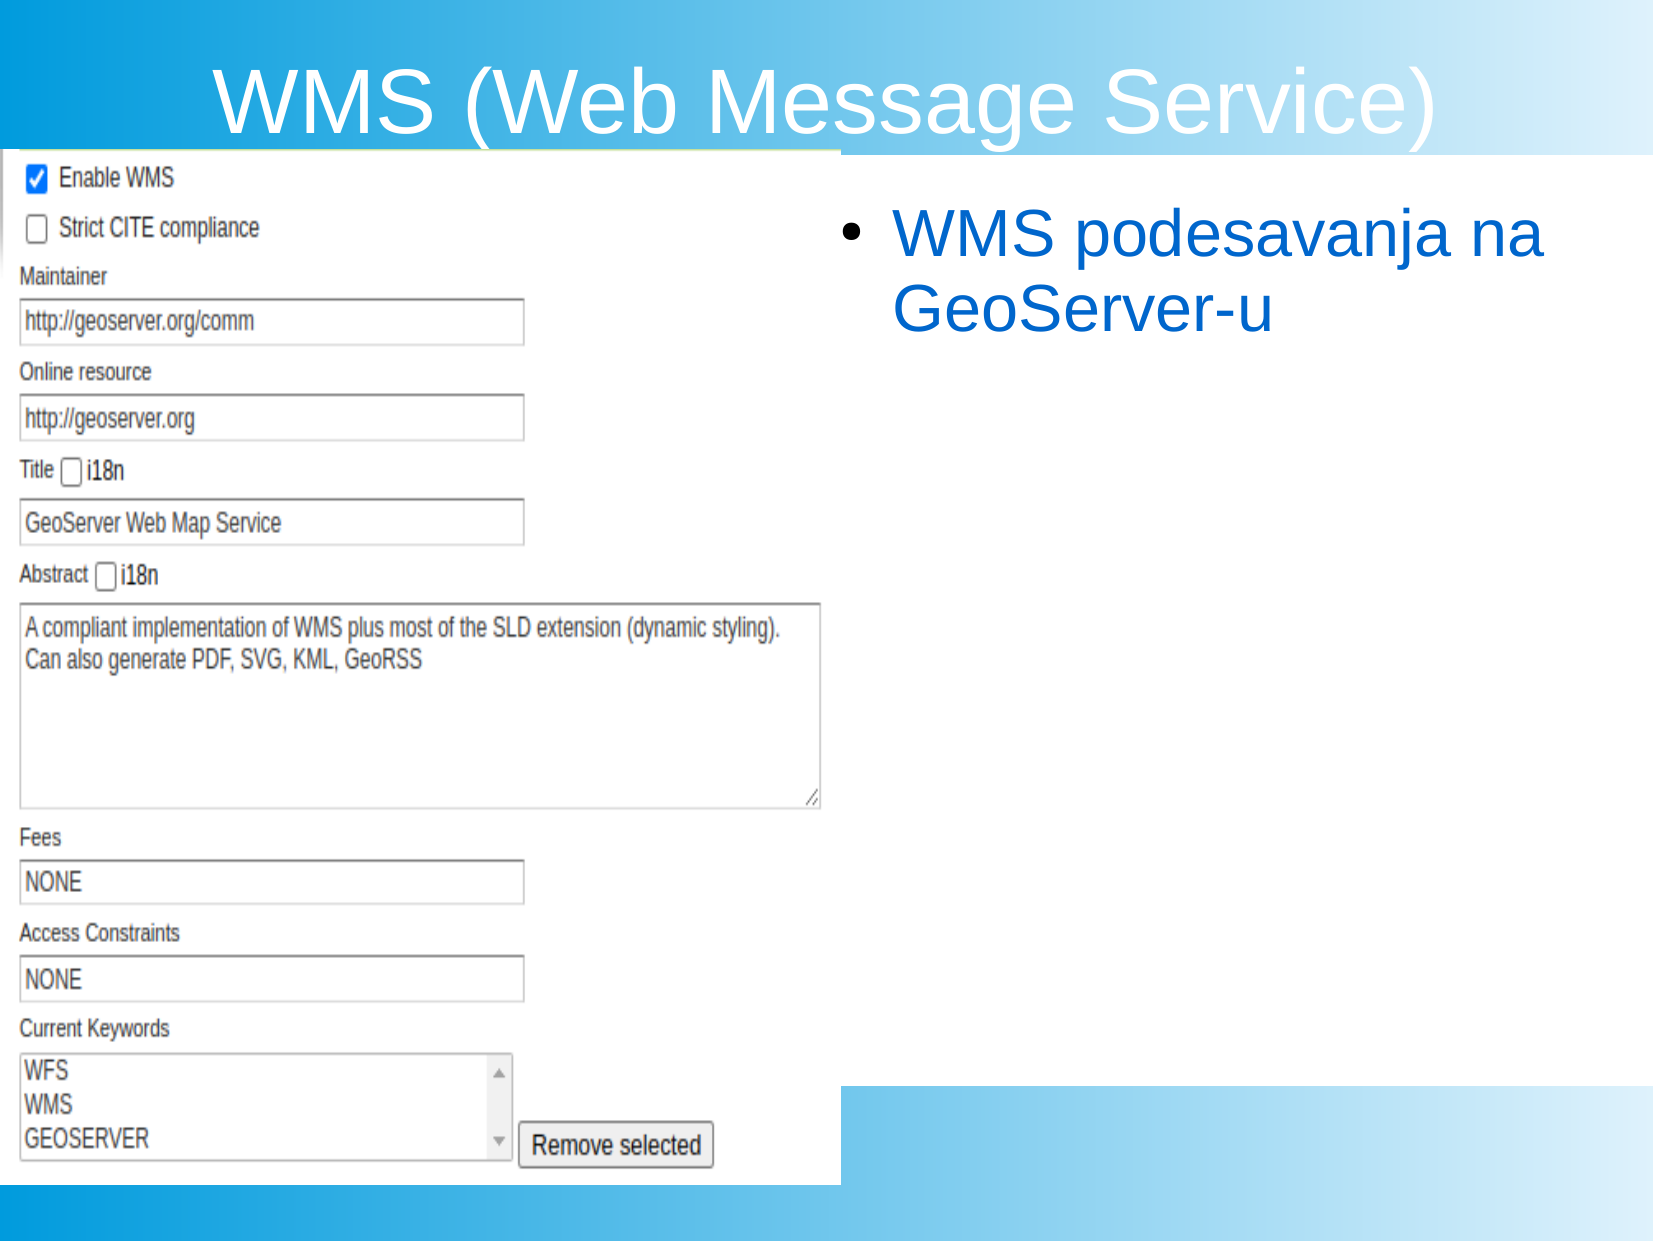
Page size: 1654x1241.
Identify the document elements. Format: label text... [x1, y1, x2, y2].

picture [0, 149, 841, 1241]
title WMS (Web Message Service) [82, 49, 1571, 155]
list WMS podesavanja na GeoServer-u [841, 195, 1654, 916]
